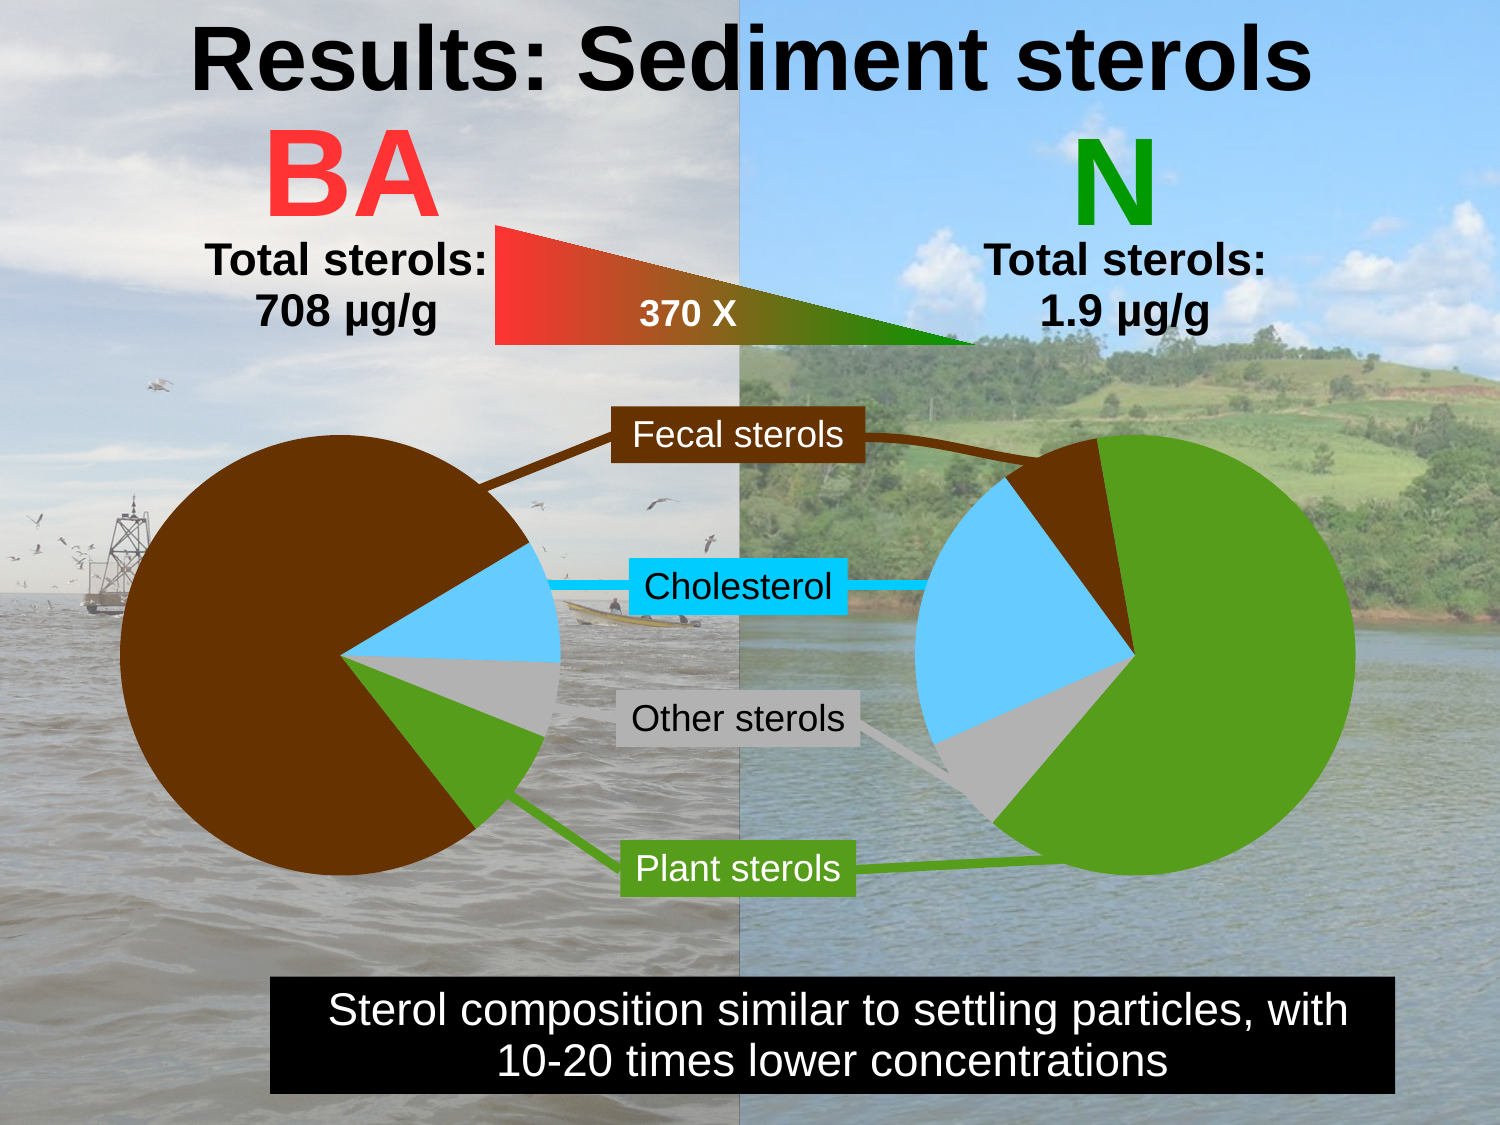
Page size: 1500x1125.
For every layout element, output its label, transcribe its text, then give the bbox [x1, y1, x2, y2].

text_box [781, 296, 976, 346]
text_box [495, 224, 735, 346]
picture [0, 0, 1500, 1125]
text_box 370 X [596, 285, 781, 346]
text_box Results: Sediment sterols [6, 0, 1500, 118]
picture [481, 118, 988, 341]
chart [915, 435, 1427, 876]
text_box Total sterols: 1.9 µg/g [962, 226, 1289, 344]
text_box N [988, 104, 1244, 290]
text_box BA [225, 95, 481, 226]
text_box Other sterols [632, 690, 861, 747]
text_box Plant sterols [620, 840, 857, 897]
text_box Sterol composition similar to settling particles, with 10-20 times lower concentrations [270, 976, 1396, 1094]
text_box Total sterols: 708 µg/g [180, 226, 495, 344]
text_box Cholesterol [632, 558, 848, 616]
chart [120, 435, 632, 876]
text_box Fecal sterols [611, 406, 866, 464]
